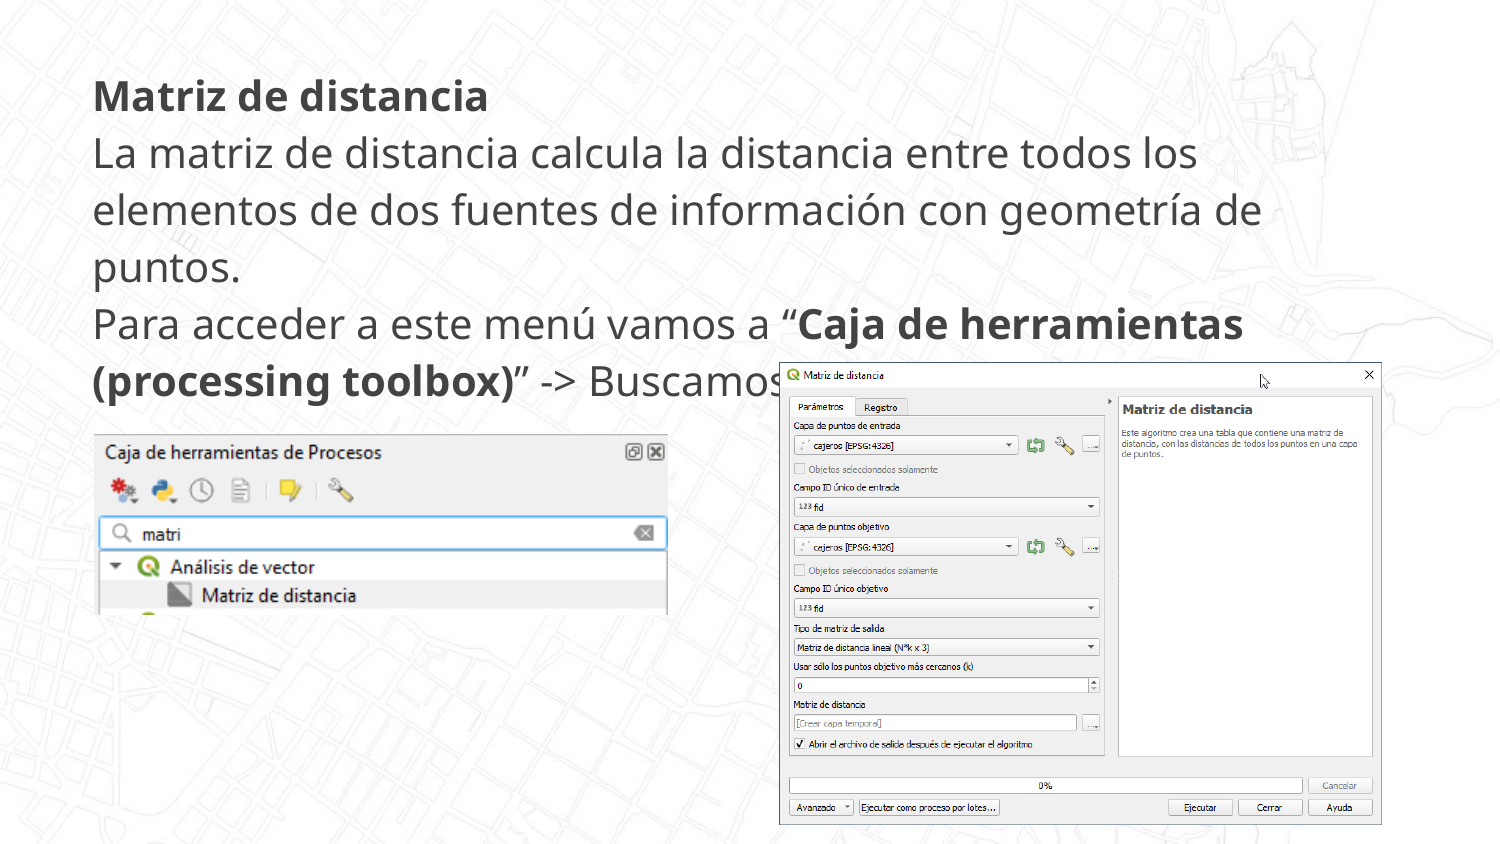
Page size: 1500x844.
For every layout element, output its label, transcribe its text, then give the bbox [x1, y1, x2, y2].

text_box Matriz de distancia La matriz de distancia calcula la distancia entre todos los elementos de dos fuentes de información con geometría de puntos. Para acceder a este menú vamos a “Caja de herramientas (processing toolbox)” -> Buscamos “distance” o “matrix” [77, 59, 1430, 365]
picture [0, 0, 1500, 844]
